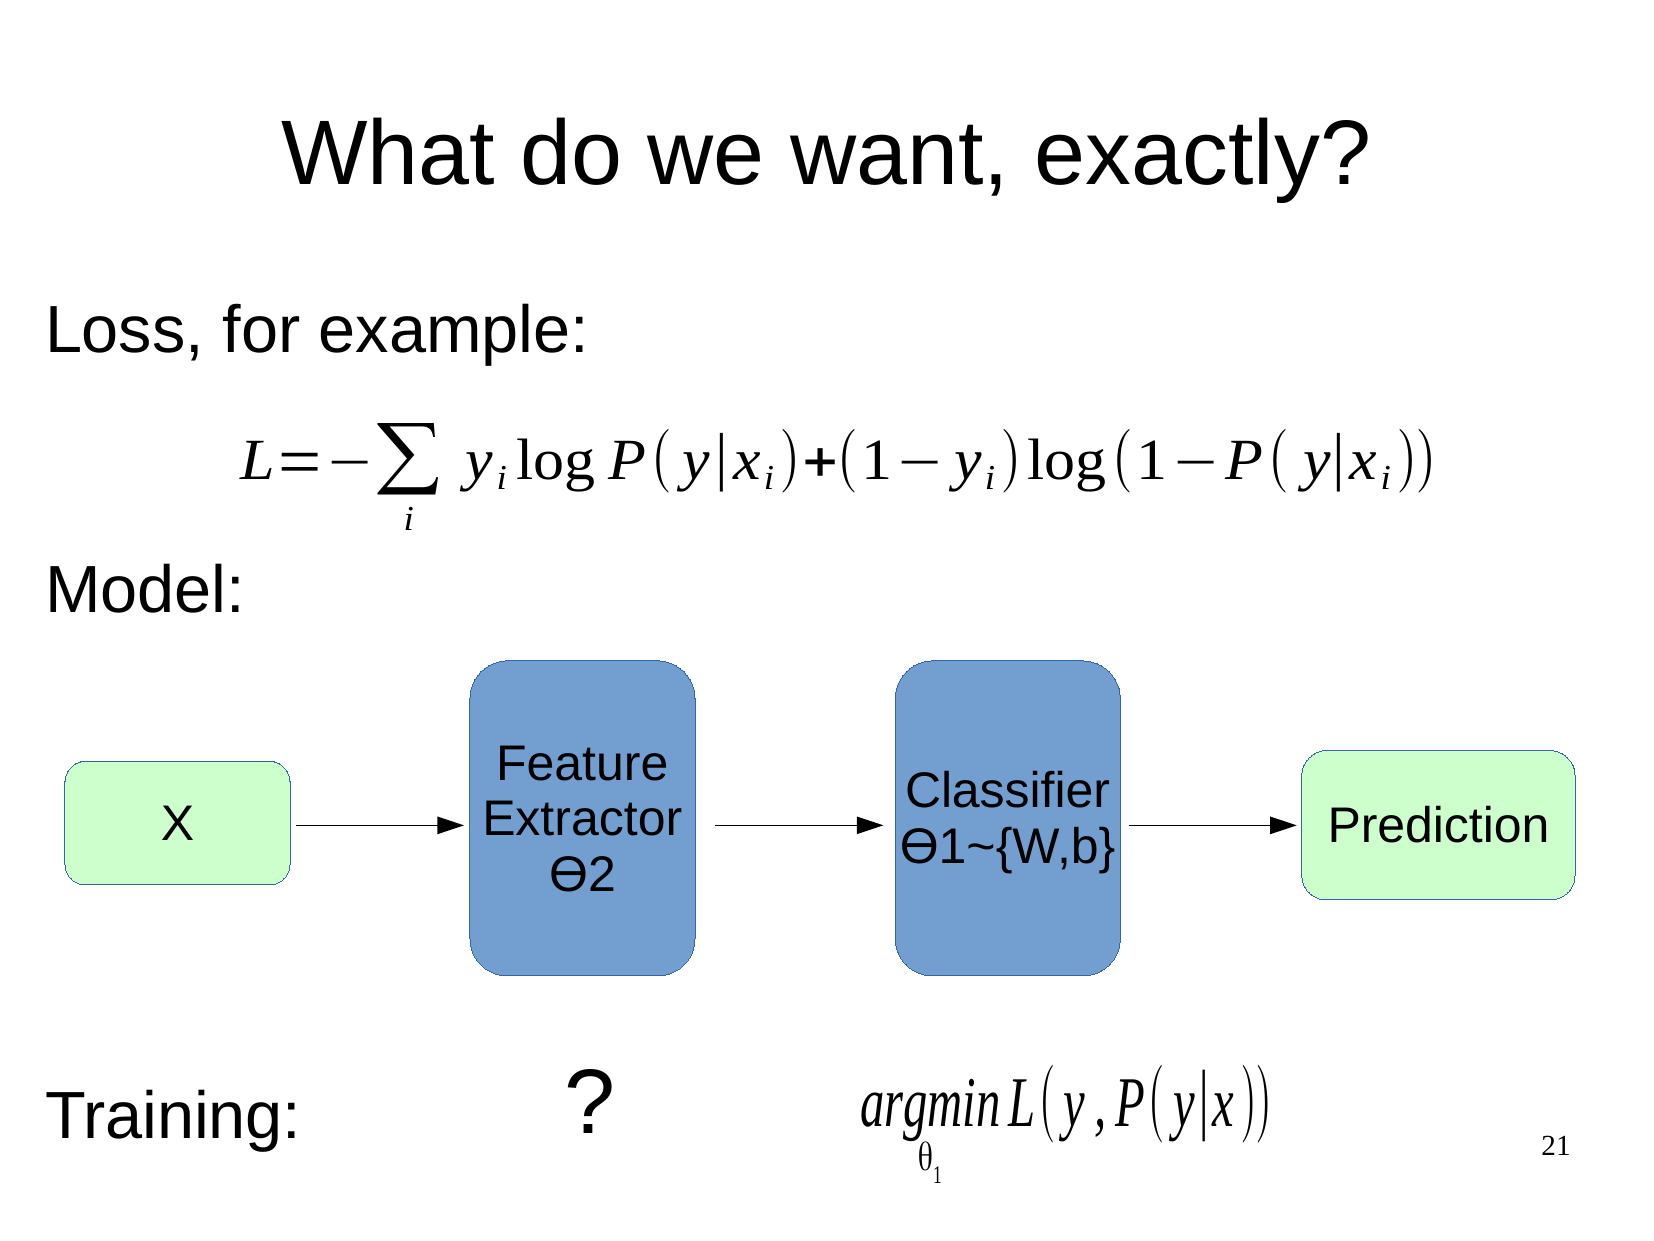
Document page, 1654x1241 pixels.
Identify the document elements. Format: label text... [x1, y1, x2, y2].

text_box ? [549, 1049, 631, 1153]
text_box Loss, for example: [45, 278, 676, 381]
text_box Model: [45, 537, 676, 641]
text_box Classifier Ɵ1~{W,b} [895, 660, 1121, 976]
title What do we want, exactly? [82, 49, 1571, 257]
text_box Prediction [1301, 750, 1576, 900]
chart [847, 1058, 1285, 1188]
text_box X [64, 761, 291, 885]
text_box Feature Extractor Ɵ2 [469, 660, 696, 976]
chart [221, 417, 1453, 537]
text_box Training: [45, 1077, 366, 1153]
